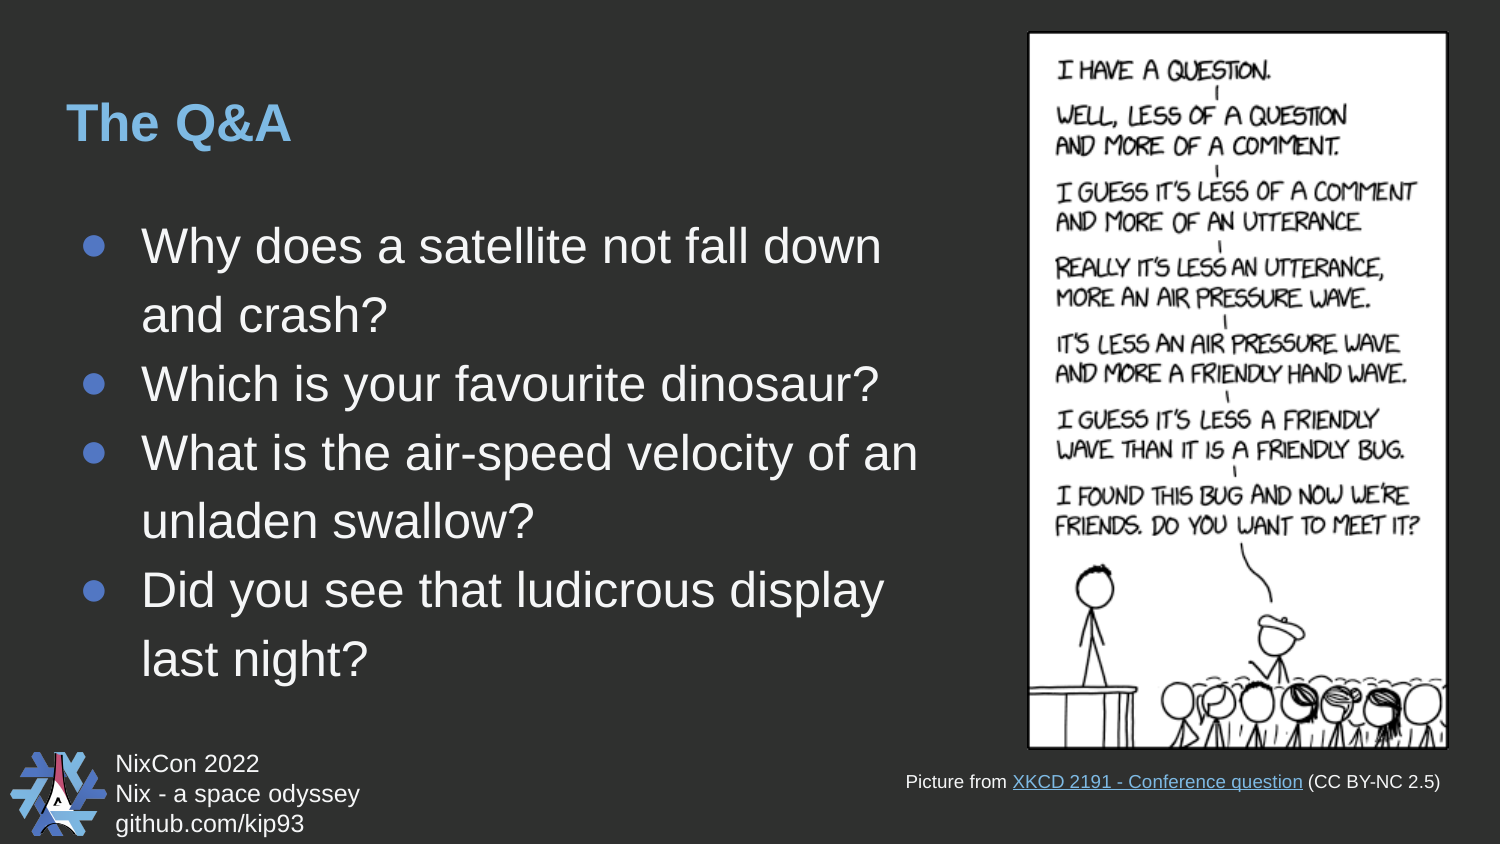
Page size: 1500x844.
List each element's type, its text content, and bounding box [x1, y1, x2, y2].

list Why does a satellite not fall down and crash? Which is your favourite dinosaur? What is the air-speed velocity of an unladen swallow? Did you see that ludicrous display last night? [51, 189, 969, 750]
title The Q&A [51, 72, 1027, 167]
picture [1027, 31, 1449, 750]
picture [10, 752, 107, 836]
text_box Picture from XKCD 2191 - Conference question (CC BY-NC 2.5) [403, 754, 1456, 807]
